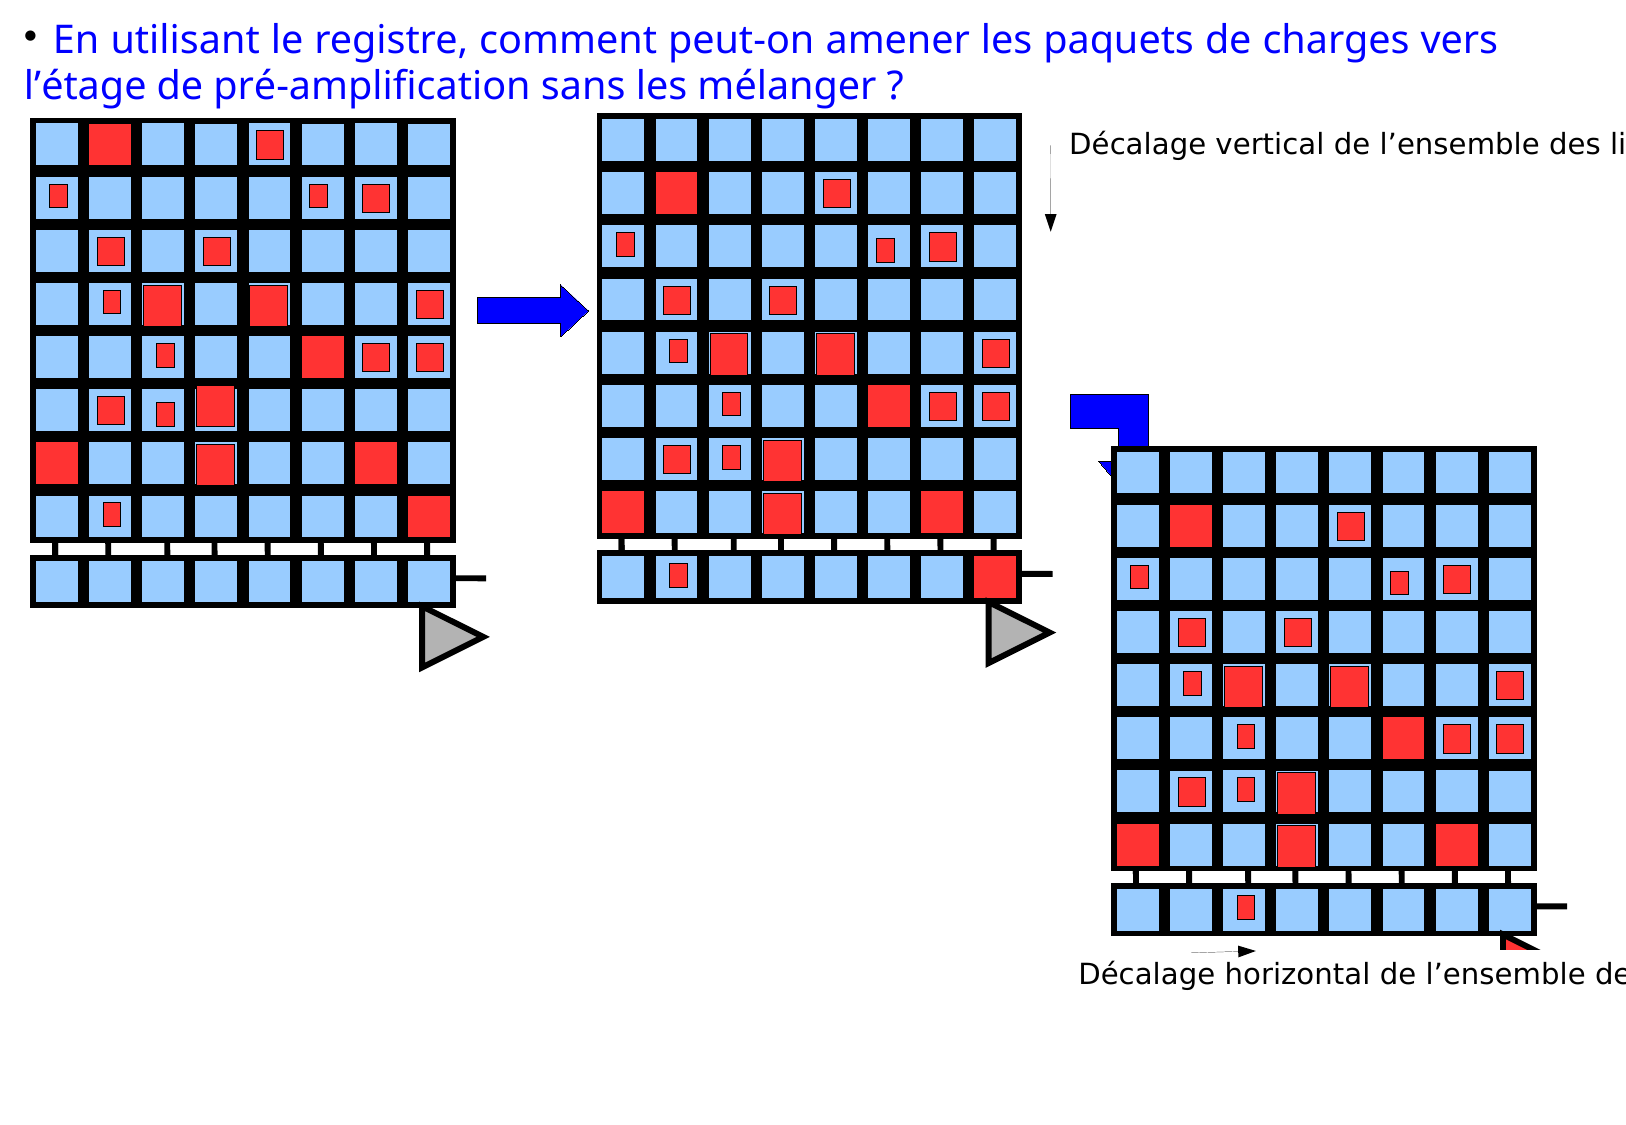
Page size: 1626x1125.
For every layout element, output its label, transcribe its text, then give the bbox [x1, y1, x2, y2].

text_box [298, 333, 347, 381]
text_box [758, 328, 807, 377]
text_box [758, 275, 807, 324]
text_box [86, 173, 134, 222]
text_box Décalage vertical de l’ensemble des lignes de charges d’un cran vers le bas [1054, 120, 1592, 272]
text_box [652, 275, 701, 324]
text_box [86, 280, 134, 328]
text_box [918, 553, 967, 602]
text_box [33, 492, 81, 541]
text_box [1485, 554, 1534, 603]
text_box [971, 328, 1020, 377]
text_box [1220, 661, 1268, 709]
text_box [1167, 608, 1215, 656]
text_box [918, 328, 967, 377]
text_box [1113, 885, 1162, 934]
text_box [865, 222, 913, 271]
text_box [1485, 661, 1534, 710]
text_box [1432, 661, 1481, 709]
text_box [865, 488, 913, 536]
text_box [192, 173, 241, 222]
text_box [599, 275, 648, 324]
text_box [1273, 885, 1322, 934]
text_box [139, 120, 188, 169]
text_box [1326, 501, 1375, 550]
text_box [865, 553, 913, 602]
text_box [1273, 554, 1322, 603]
text_box [918, 381, 967, 430]
text_box [1167, 714, 1215, 763]
text_box [245, 173, 294, 222]
text_box [405, 492, 453, 541]
text_box [139, 333, 188, 381]
text_box [1432, 885, 1481, 934]
text_box [1113, 714, 1162, 763]
text_box [245, 333, 294, 381]
text_box [865, 381, 913, 430]
text_box [1379, 448, 1428, 497]
text_box [1326, 448, 1375, 497]
text_box [1326, 661, 1375, 709]
text_box [1326, 714, 1375, 763]
text_box [1113, 608, 1162, 656]
text_box [245, 280, 294, 328]
text_box [351, 226, 400, 275]
text_box [705, 381, 754, 430]
text_box [298, 226, 347, 275]
text_box [351, 173, 400, 222]
text_box [192, 120, 241, 169]
text_box [758, 488, 807, 536]
text_box [245, 439, 294, 488]
text_box [652, 488, 701, 536]
text_box [758, 222, 807, 271]
text_box [1379, 820, 1428, 869]
text_box [1485, 501, 1534, 550]
text_box [705, 435, 754, 483]
text_box [1432, 448, 1481, 497]
text_box [139, 492, 188, 541]
text_box [351, 120, 400, 169]
text_box [298, 386, 347, 435]
text_box [1220, 714, 1268, 763]
text_box [33, 439, 81, 488]
text_box [971, 435, 1020, 483]
text_box [351, 492, 400, 541]
text_box [1326, 554, 1375, 603]
text_box [812, 116, 860, 164]
text_box [405, 226, 453, 275]
text_box [652, 328, 701, 377]
text_box [139, 226, 188, 275]
text_box [33, 226, 81, 275]
text_box [971, 116, 1020, 164]
text_box [1379, 501, 1428, 550]
text_box [599, 169, 648, 218]
text_box [245, 492, 294, 541]
text_box [1485, 820, 1534, 869]
text_box [1485, 767, 1534, 816]
text_box [139, 173, 188, 222]
text_box [705, 275, 754, 324]
text_box [1485, 608, 1534, 656]
text_box [1220, 554, 1268, 603]
text_box [652, 222, 701, 271]
text_box [652, 435, 701, 483]
text_box [405, 439, 453, 488]
text_box [405, 280, 453, 328]
text_box [245, 386, 294, 435]
text_box [758, 381, 807, 430]
text_box [86, 386, 134, 435]
text_box [33, 120, 81, 169]
text_box [1167, 661, 1215, 710]
text_box [139, 557, 188, 606]
text_box [245, 226, 294, 275]
text_box [1273, 608, 1322, 656]
text_box [1113, 554, 1162, 603]
text_box [865, 328, 913, 377]
text_box [918, 116, 967, 164]
text_box [351, 557, 400, 606]
text_box [705, 488, 754, 536]
text_box [705, 553, 754, 602]
text_box [652, 381, 701, 430]
text_box [1167, 820, 1215, 869]
text_box [599, 435, 648, 483]
text_box [812, 488, 860, 536]
text_box [1379, 885, 1428, 934]
text_box [298, 492, 347, 541]
text_box [758, 553, 807, 602]
text_box [86, 492, 134, 541]
text_box [86, 226, 134, 275]
text_box [599, 553, 648, 602]
text_box [33, 386, 81, 435]
text_box [192, 280, 241, 328]
text_box [1379, 714, 1428, 763]
text_box [1167, 554, 1215, 603]
text_box [865, 275, 913, 324]
text_box [86, 120, 134, 169]
text_box [1432, 714, 1481, 763]
text_box [1379, 608, 1428, 656]
text_box [1113, 820, 1162, 869]
text_box [1326, 767, 1375, 816]
text_box [351, 439, 400, 488]
text_box [1379, 554, 1428, 603]
text_box [477, 284, 589, 337]
text_box [758, 435, 807, 483]
text_box [139, 386, 188, 435]
text_box En utilisant le registre, comment peut-on amener les paquets de charges vers l’étage de pré-amplification sans les mélanger ? [9, 9, 1600, 116]
text_box [918, 222, 967, 271]
text_box [298, 120, 347, 169]
text_box [405, 333, 453, 381]
text_box [758, 116, 807, 164]
text_box [1220, 885, 1268, 934]
text_box [405, 173, 453, 222]
text_box [192, 333, 241, 381]
text_box [192, 557, 241, 606]
text_box [1326, 820, 1375, 869]
text_box [705, 328, 754, 377]
text_box [1167, 767, 1215, 816]
text_box [652, 553, 701, 602]
text_box [245, 557, 294, 606]
text_box [139, 280, 188, 328]
text_box [971, 275, 1020, 324]
text_box [1326, 608, 1375, 656]
text_box [192, 439, 241, 488]
text_box [351, 333, 400, 381]
text_box [1273, 501, 1322, 550]
text_box [1485, 448, 1534, 497]
text_box [812, 328, 860, 377]
text_box [298, 557, 347, 606]
text_box [865, 169, 913, 218]
text_box [1113, 767, 1162, 816]
text_box [1432, 554, 1481, 603]
text_box [812, 169, 860, 218]
text_box [705, 222, 754, 271]
text_box [971, 381, 1020, 430]
text_box [971, 169, 1020, 218]
text_box [1220, 608, 1268, 656]
text_box [1070, 394, 1215, 550]
text_box [245, 120, 294, 169]
text_box [865, 116, 913, 164]
text_box [918, 275, 967, 324]
text_box [652, 169, 701, 218]
text_box [971, 222, 1020, 271]
text_box [86, 557, 134, 606]
text_box [812, 553, 860, 602]
text_box [812, 435, 860, 483]
text_box [298, 173, 347, 222]
text_box [971, 488, 1020, 536]
text_box [652, 116, 701, 164]
text_box [812, 381, 860, 430]
text_box [1273, 820, 1322, 869]
text_box [1167, 501, 1215, 550]
text_box [139, 439, 188, 488]
text_box [918, 169, 967, 218]
text_box [298, 439, 347, 488]
text_box [1432, 767, 1481, 816]
text_box [705, 116, 754, 164]
text_box [405, 386, 453, 435]
text_box [405, 557, 484, 668]
text_box [599, 116, 648, 164]
text_box [192, 226, 241, 275]
text_box [1326, 885, 1375, 934]
text_box [86, 333, 134, 381]
text_box [405, 120, 453, 169]
text_box Décalage horizontal de l’ensemble de la ligne de charges dans le registre d’un cran vers la droite [1063, 950, 1601, 1102]
text_box [599, 488, 648, 536]
text_box [351, 386, 400, 435]
text_box [918, 488, 967, 536]
text_box [758, 169, 807, 218]
text_box [1379, 767, 1428, 816]
text_box [865, 435, 913, 483]
text_box [705, 169, 754, 218]
text_box [1432, 608, 1481, 656]
text_box [1220, 501, 1268, 550]
text_box [192, 385, 241, 435]
text_box [192, 492, 241, 541]
text_box [812, 222, 860, 271]
text_box [1432, 501, 1481, 550]
text_box [33, 173, 81, 222]
text_box [971, 553, 1050, 664]
text_box [1220, 767, 1268, 816]
text_box [1273, 767, 1322, 816]
text_box [599, 381, 648, 430]
text_box [1167, 885, 1215, 934]
text_box [1379, 661, 1428, 710]
text_box [1432, 820, 1481, 869]
text_box [599, 328, 648, 377]
text_box [298, 280, 347, 328]
text_box [33, 280, 81, 328]
text_box [1220, 448, 1268, 497]
text_box [33, 333, 81, 381]
text_box [33, 557, 81, 606]
text_box [1273, 661, 1322, 710]
text_box [1485, 885, 1535, 950]
text_box [1273, 448, 1322, 497]
text_box [1485, 714, 1534, 763]
text_box [812, 275, 860, 324]
text_box [918, 435, 967, 483]
text_box [1273, 714, 1322, 763]
text_box [1113, 661, 1162, 709]
text_box [599, 222, 648, 271]
text_box [351, 280, 400, 328]
text_box [1220, 820, 1268, 869]
text_box [86, 439, 134, 488]
